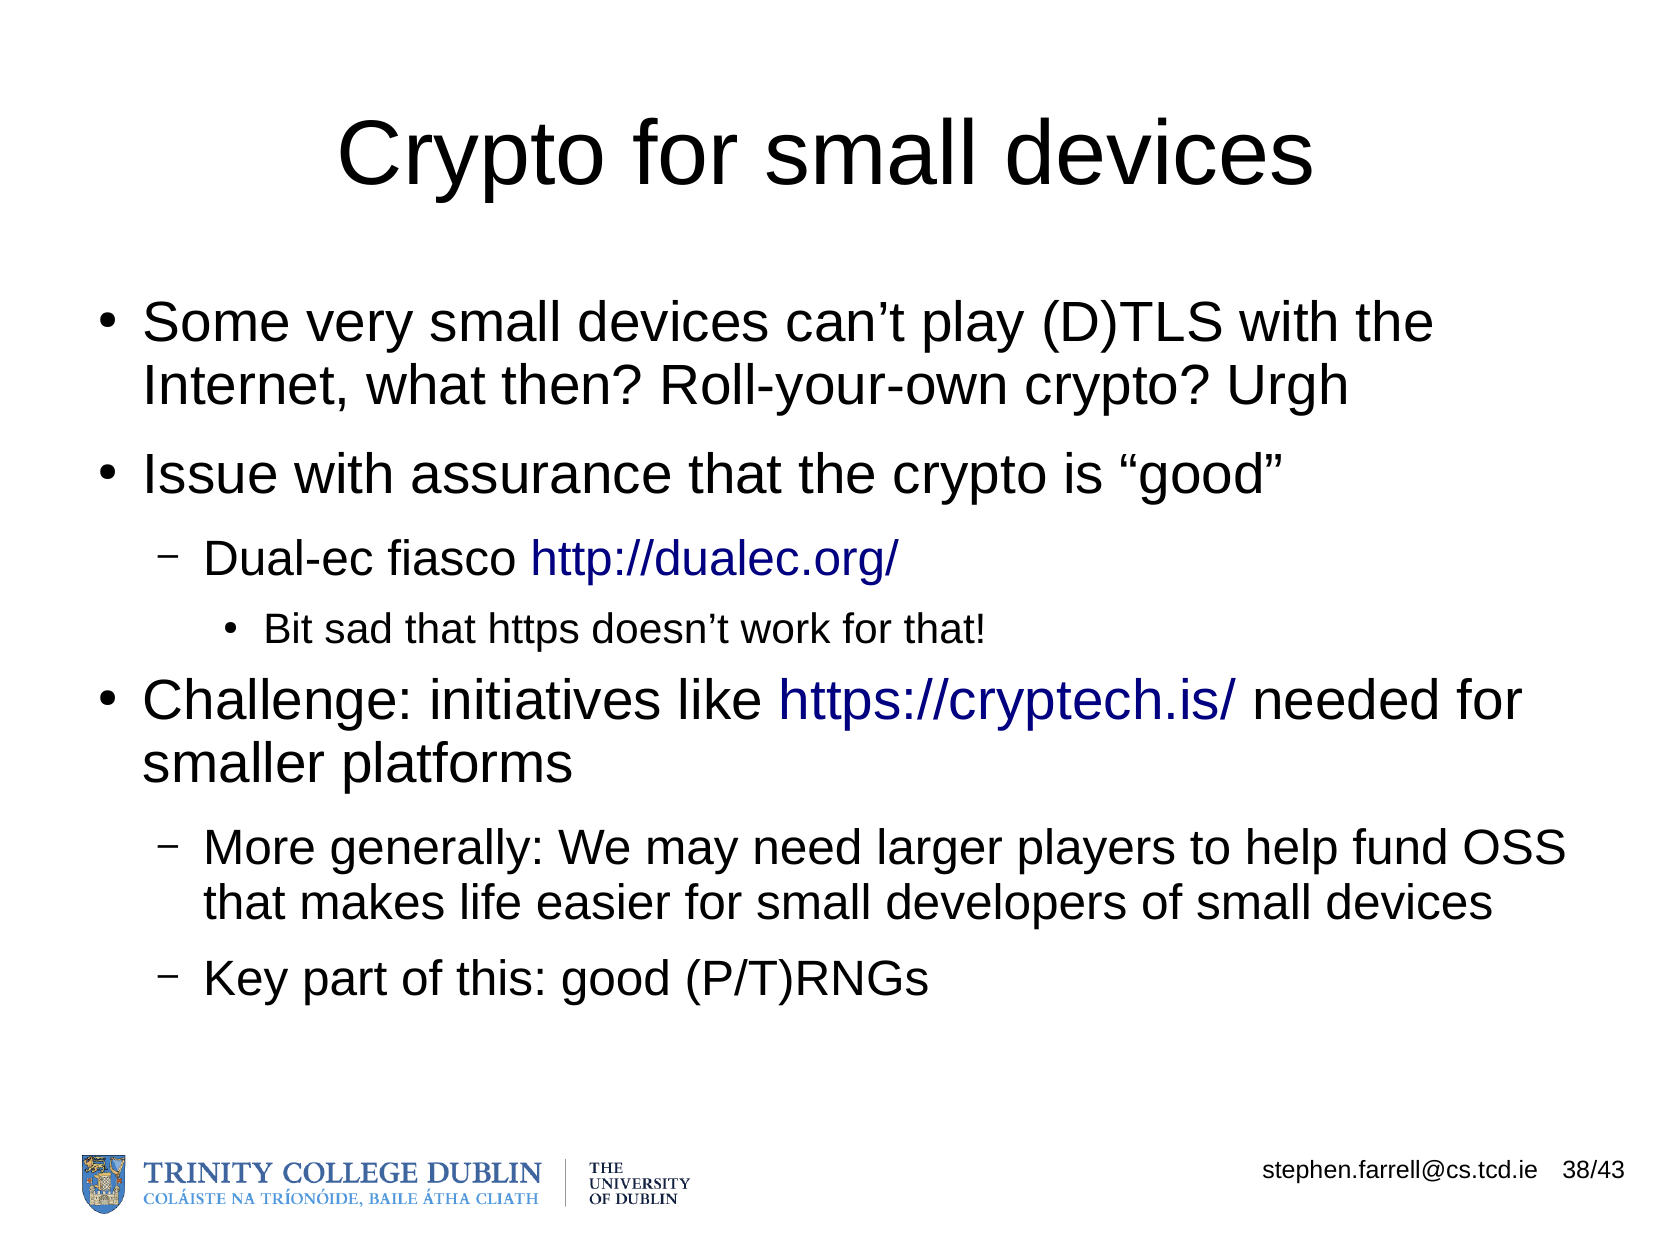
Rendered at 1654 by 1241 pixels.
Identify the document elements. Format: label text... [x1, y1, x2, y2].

title Crypto for small devices [82, 49, 1571, 257]
picture [82, 1155, 694, 1214]
list Some very small devices can’t play (D)TLS with the Internet, what then? Roll-your-own crypto? Urgh Issue with assurance that the crypto is “good” Dual-ec fiasco http://dualec.org/ Bit sad that https doesn’t work for that! Challenge: initiatives like https://cryptech.is/ needed for smaller platforms More generally: We may need larger players to help fund OSS that makes life easier for small developers of small devices Key part of this: good (P/T)RNGs [82, 290, 1571, 1010]
